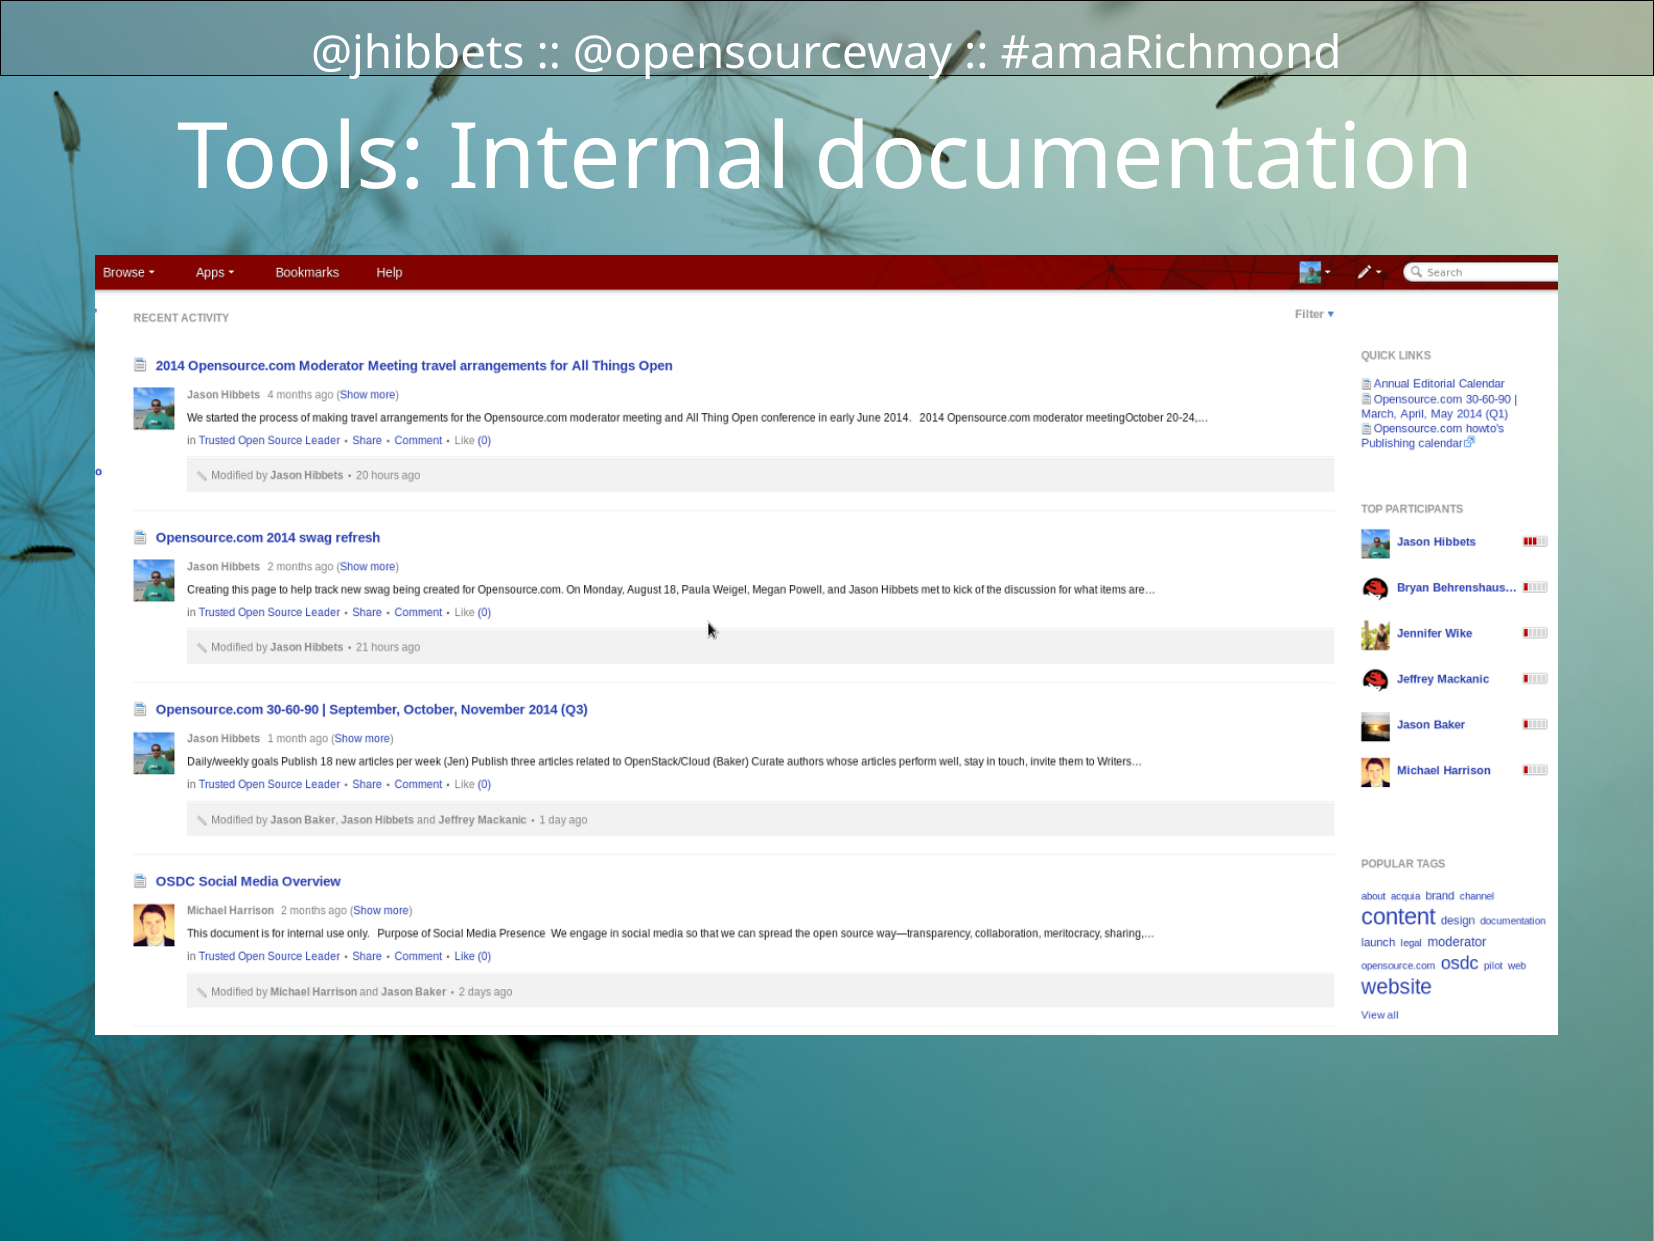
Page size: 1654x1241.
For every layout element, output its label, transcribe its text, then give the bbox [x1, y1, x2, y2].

picture [0, 76, 1654, 1241]
title Tools: Internal documentation [82, 49, 1571, 257]
